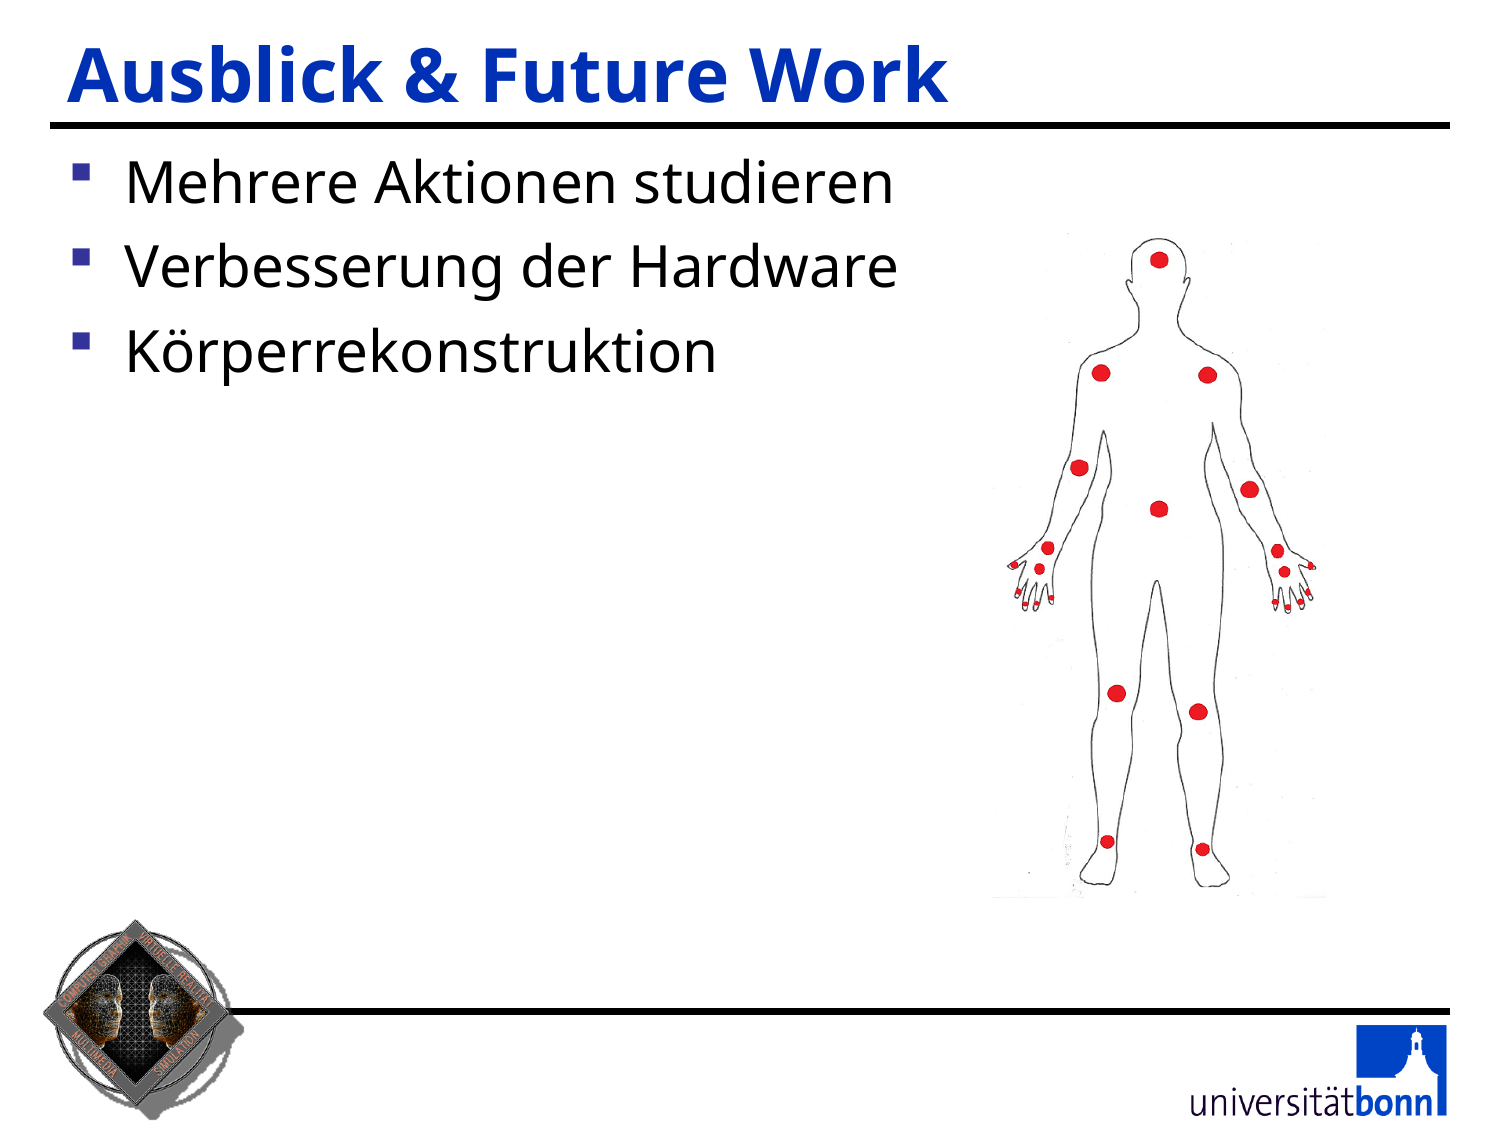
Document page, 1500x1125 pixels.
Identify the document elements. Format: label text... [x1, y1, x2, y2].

picture [992, 230, 1326, 898]
picture [41, 917, 229, 1106]
picture [1189, 1023, 1448, 1117]
list Mehrere Aktionen studieren Verbesserung der Hardware Körperrekonstruktion [53, 137, 1441, 922]
title Ausblick & Future Work [53, 18, 1447, 126]
